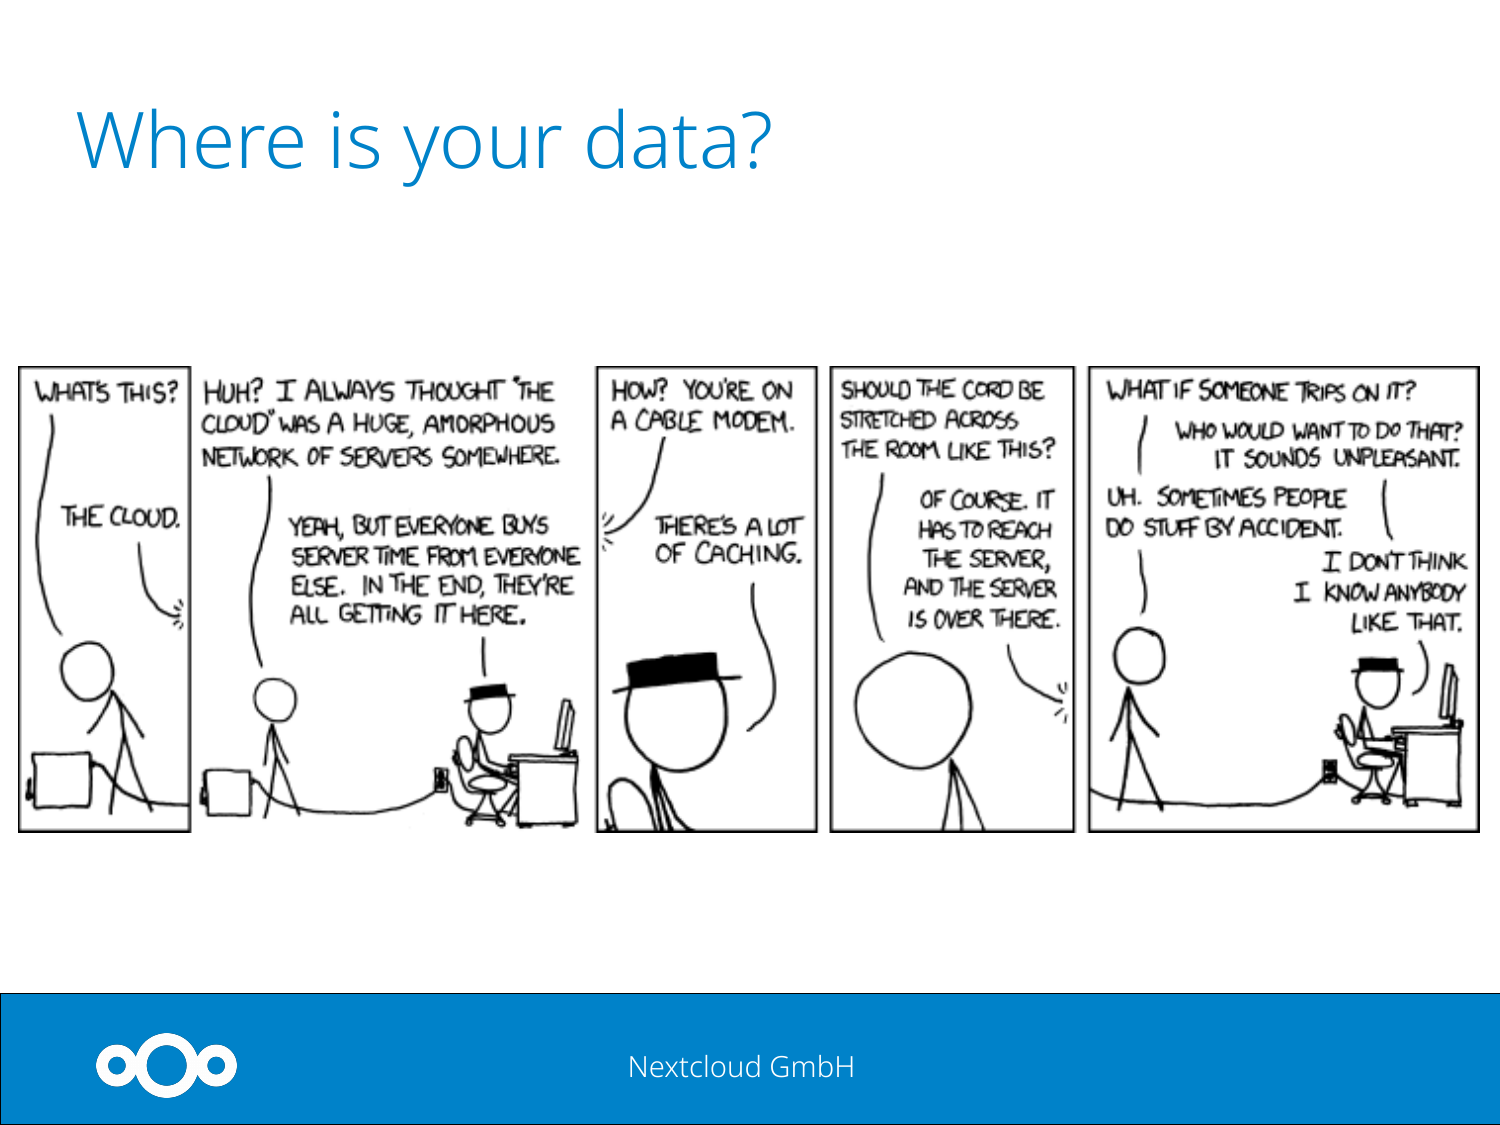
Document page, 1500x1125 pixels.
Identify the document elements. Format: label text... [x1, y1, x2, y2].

picture [18, 366, 1480, 833]
picture [96, 1033, 237, 1098]
title Where is your data? [74, 44, 1425, 233]
